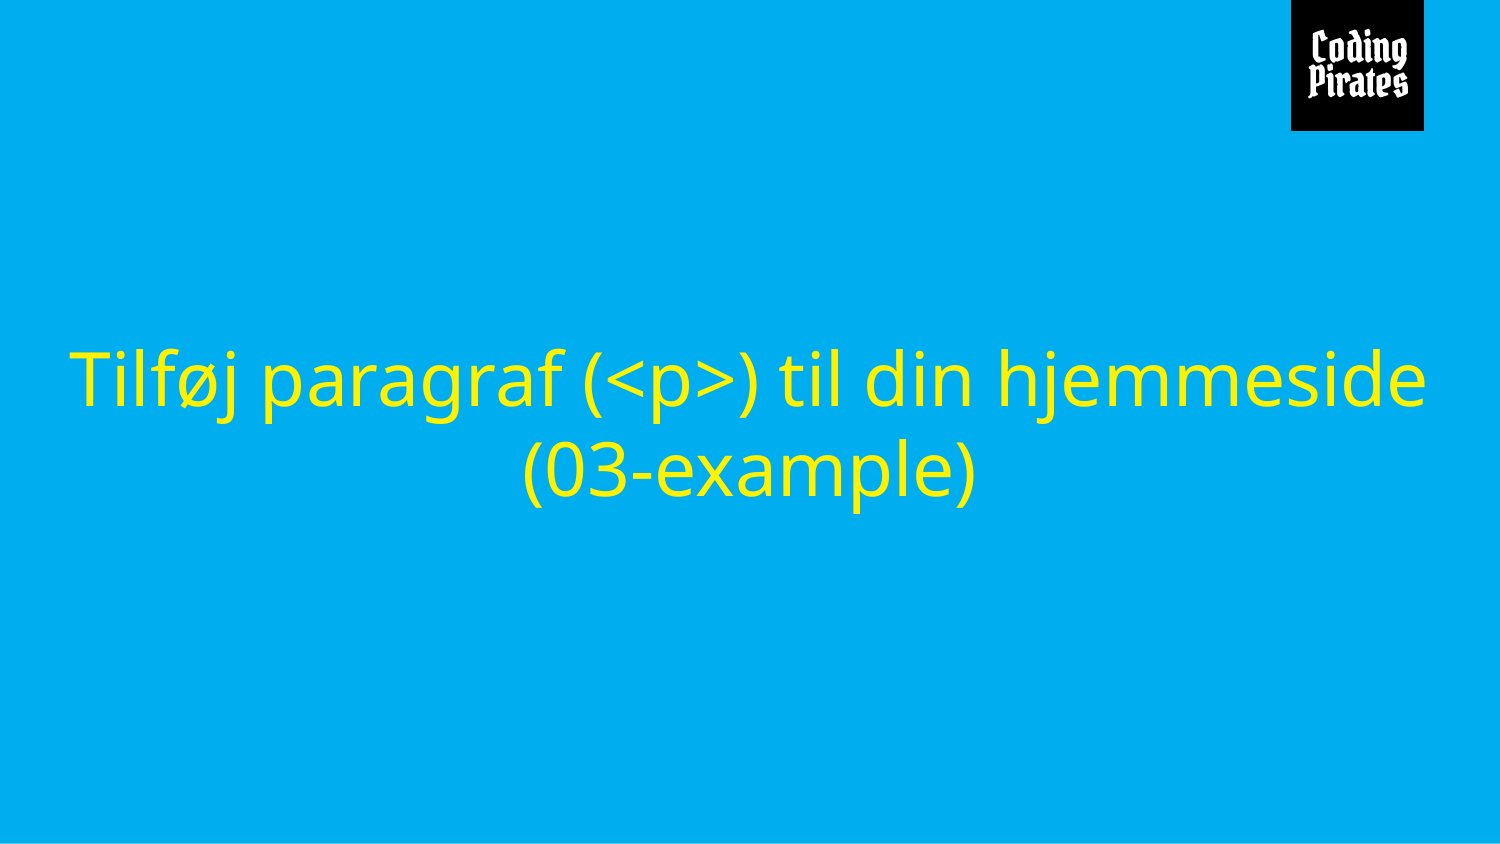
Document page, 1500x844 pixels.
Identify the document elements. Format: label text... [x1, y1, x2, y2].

title Tilføj paragraf (<p>) til din hjemmeside (03-example) [51, 352, 1449, 491]
picture [1292, 0, 1423, 130]
